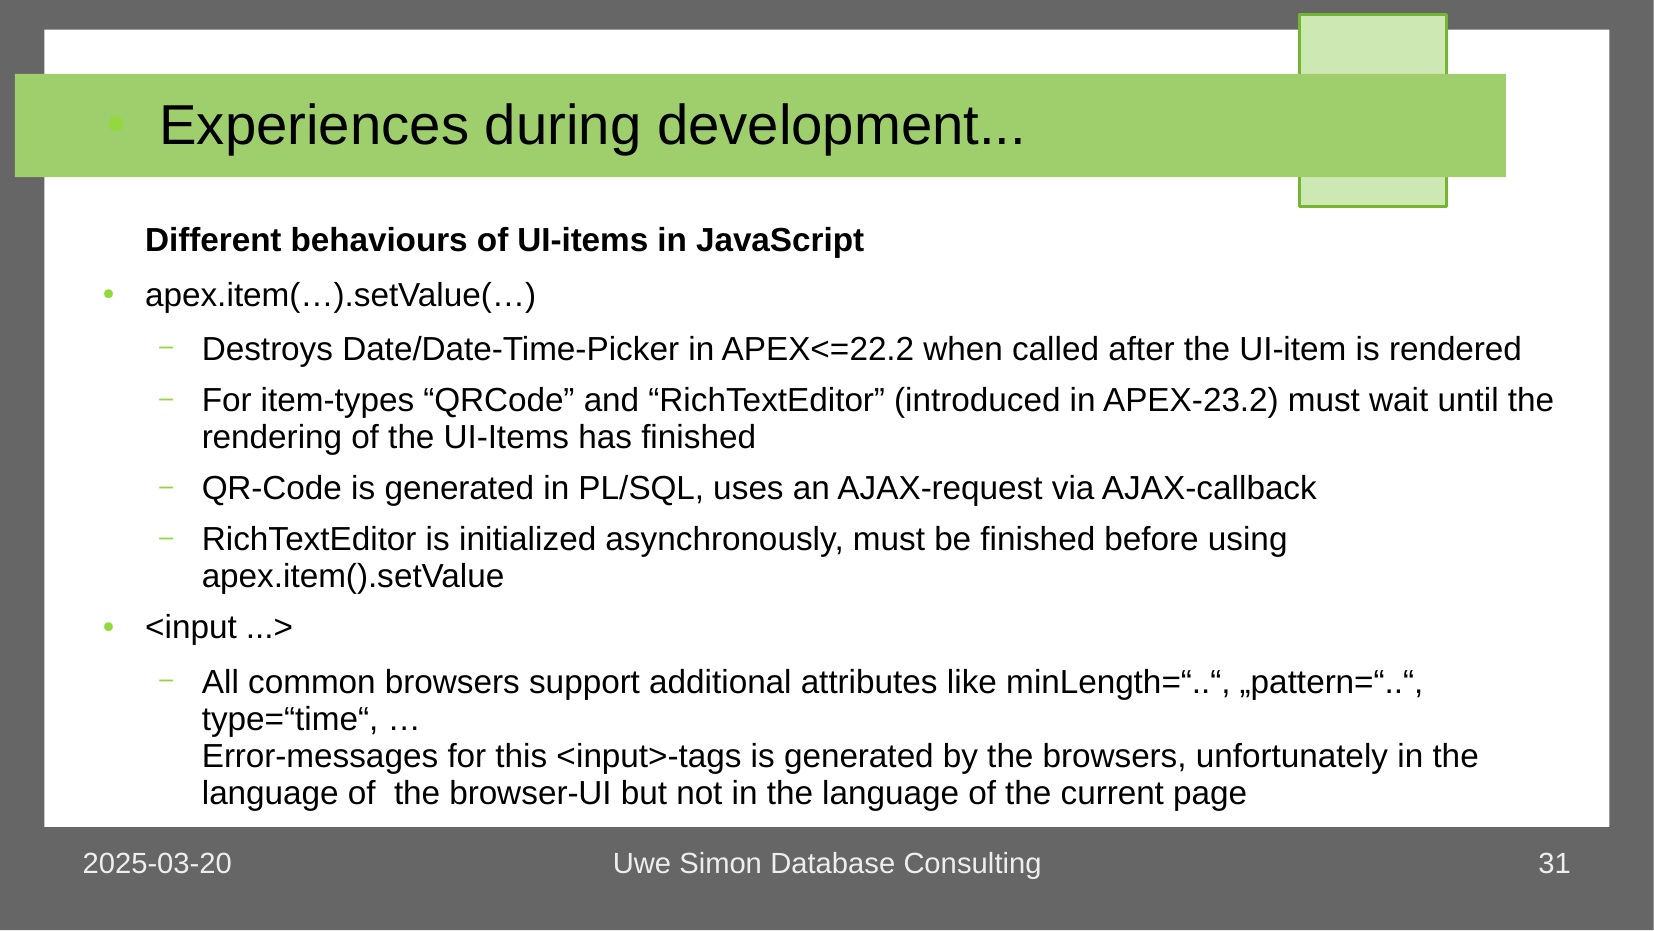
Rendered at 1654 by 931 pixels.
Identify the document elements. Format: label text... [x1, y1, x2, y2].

title Experiences during development... [88, 73, 1506, 178]
list Different behaviours of UI-items in JavaScript apex.item(…).setValue(…) Destroys Date/Date-Time-Picker in APEX<=22.2 when called after the UI-item is rendered For item-types “QRCode” and “RichTextEditor” (introduced in APEX-23.2) must wait until the rendering of the UI-Items has finished QR-Code is generated in PL/SQL, uses an AJAX-request via AJAX-callback RichTextEditor is initialized asynchronously, must be finished before using apex.item().setValue <input ...> All common browsers support additional attributes like minLength=“..“, „pattern=“..“, type=“time“, … Error-messages for this <input>-tags is generated by the browsers, unfortunately in the language of the browser-UI but not in the language of the current page [88, 221, 1565, 813]
